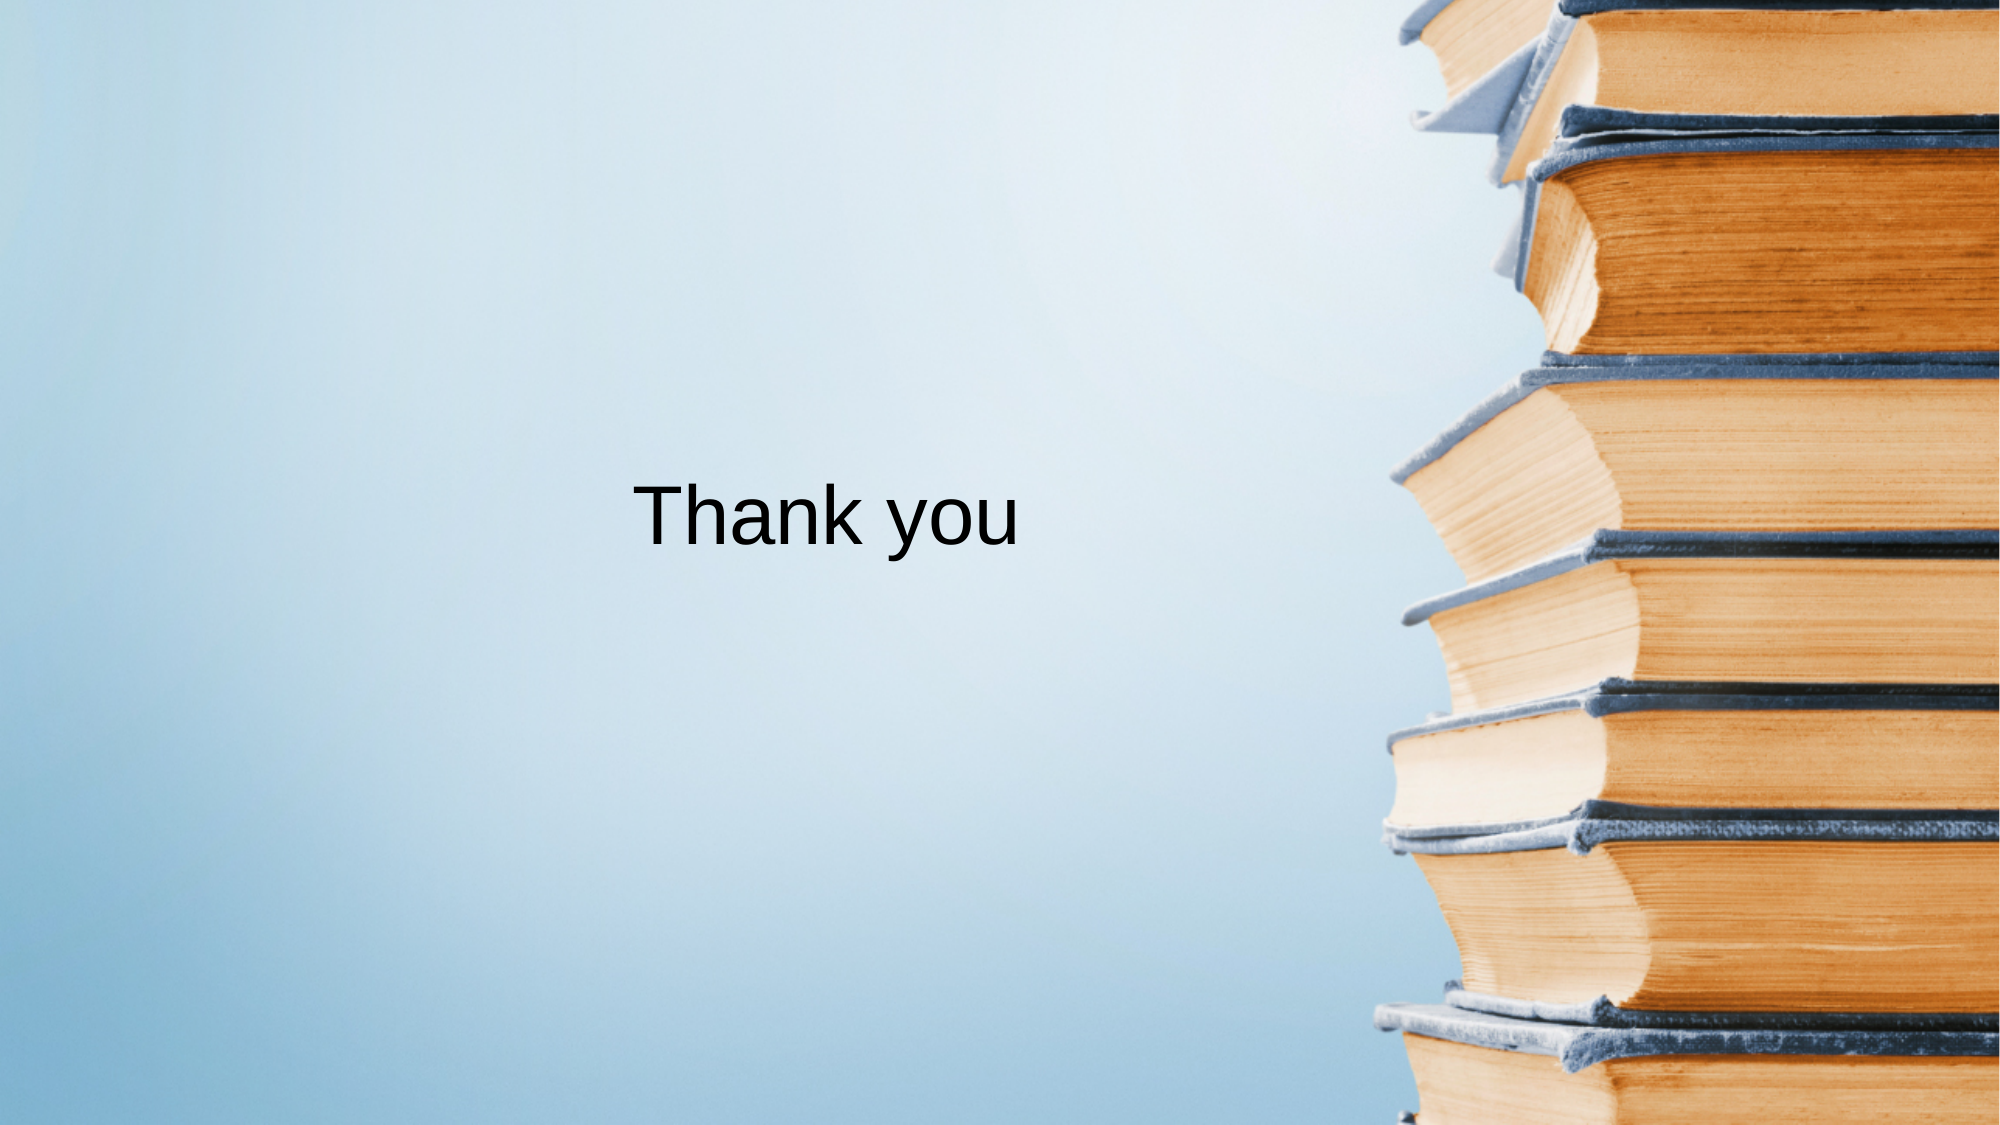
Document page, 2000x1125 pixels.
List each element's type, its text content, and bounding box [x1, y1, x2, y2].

picture [0, 0, 2000, 1125]
subtitle Thank you [88, 351, 1565, 680]
